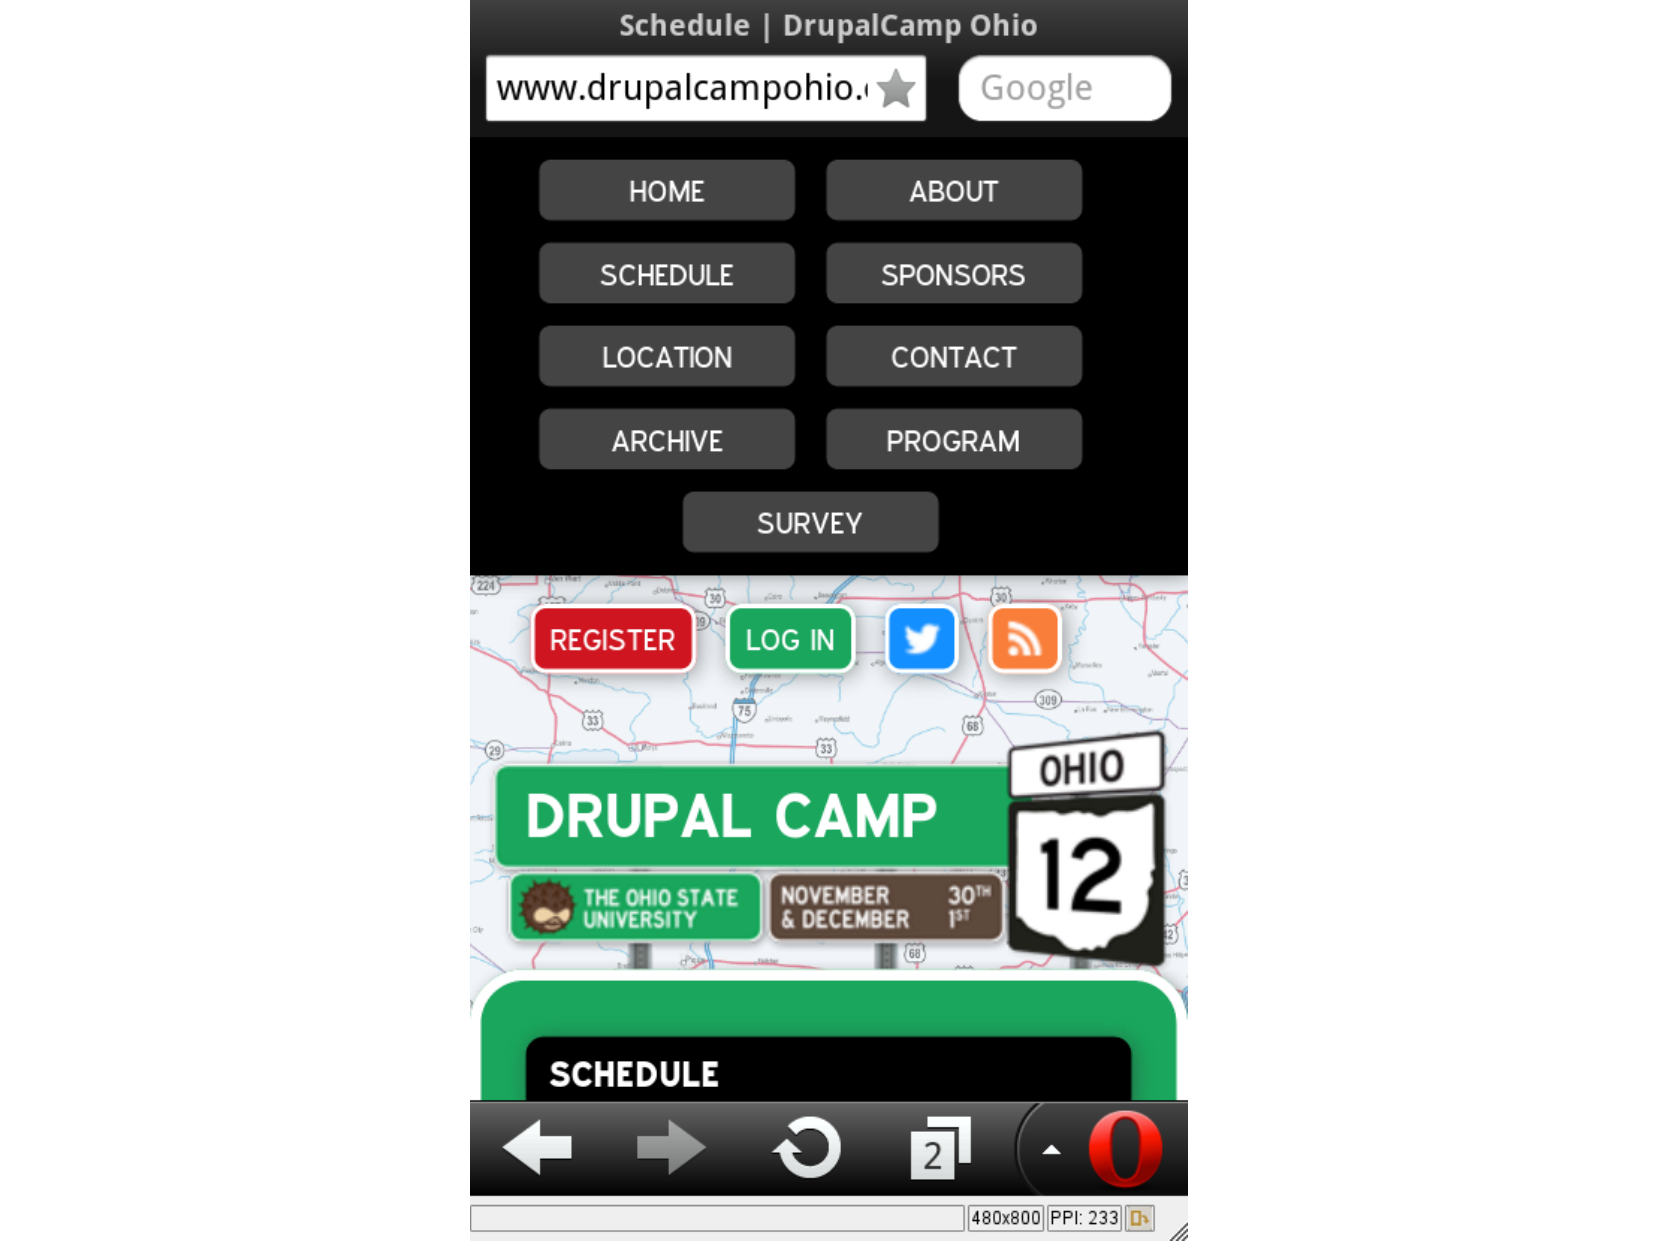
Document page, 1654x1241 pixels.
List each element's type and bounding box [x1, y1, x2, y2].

picture [470, 0, 1188, 1241]
